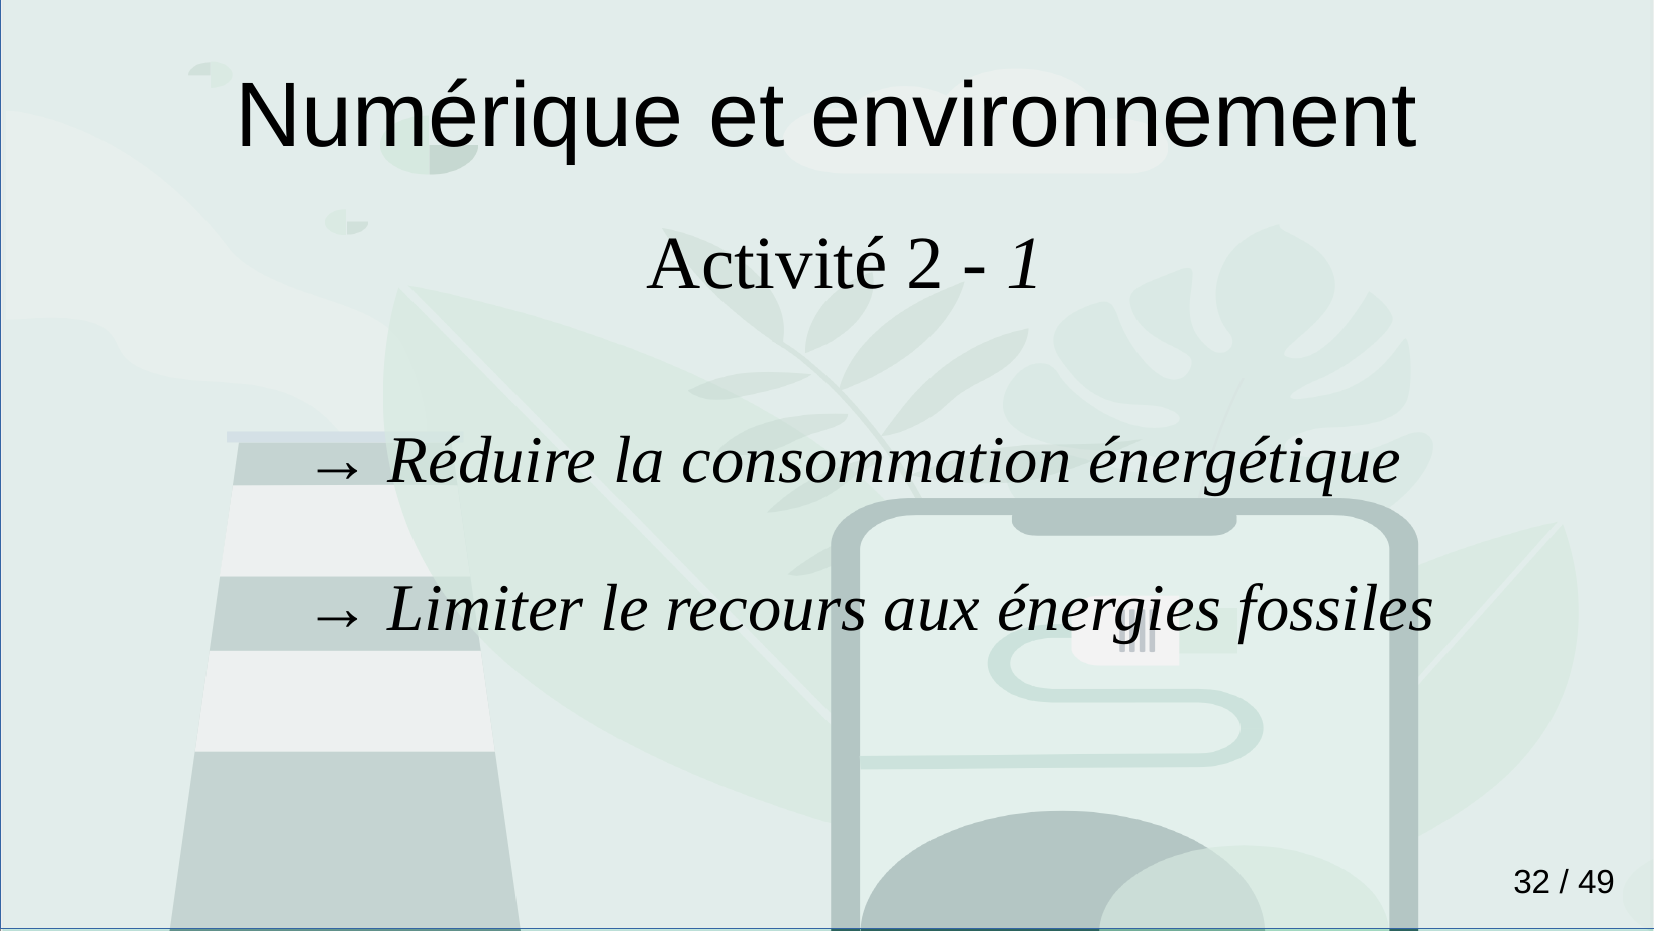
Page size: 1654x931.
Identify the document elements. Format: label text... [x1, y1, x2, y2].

text_box [0, 0, 1654, 929]
title Numérique et environnement [82, 37, 1571, 193]
text_box → Réduire la consommation énergétique → Limiter le recours aux énergies fossiles [289, 415, 1501, 680]
text_box Activité 2 - 1 [574, 214, 1117, 396]
text_box <number> / 49 [1341, 855, 1630, 926]
